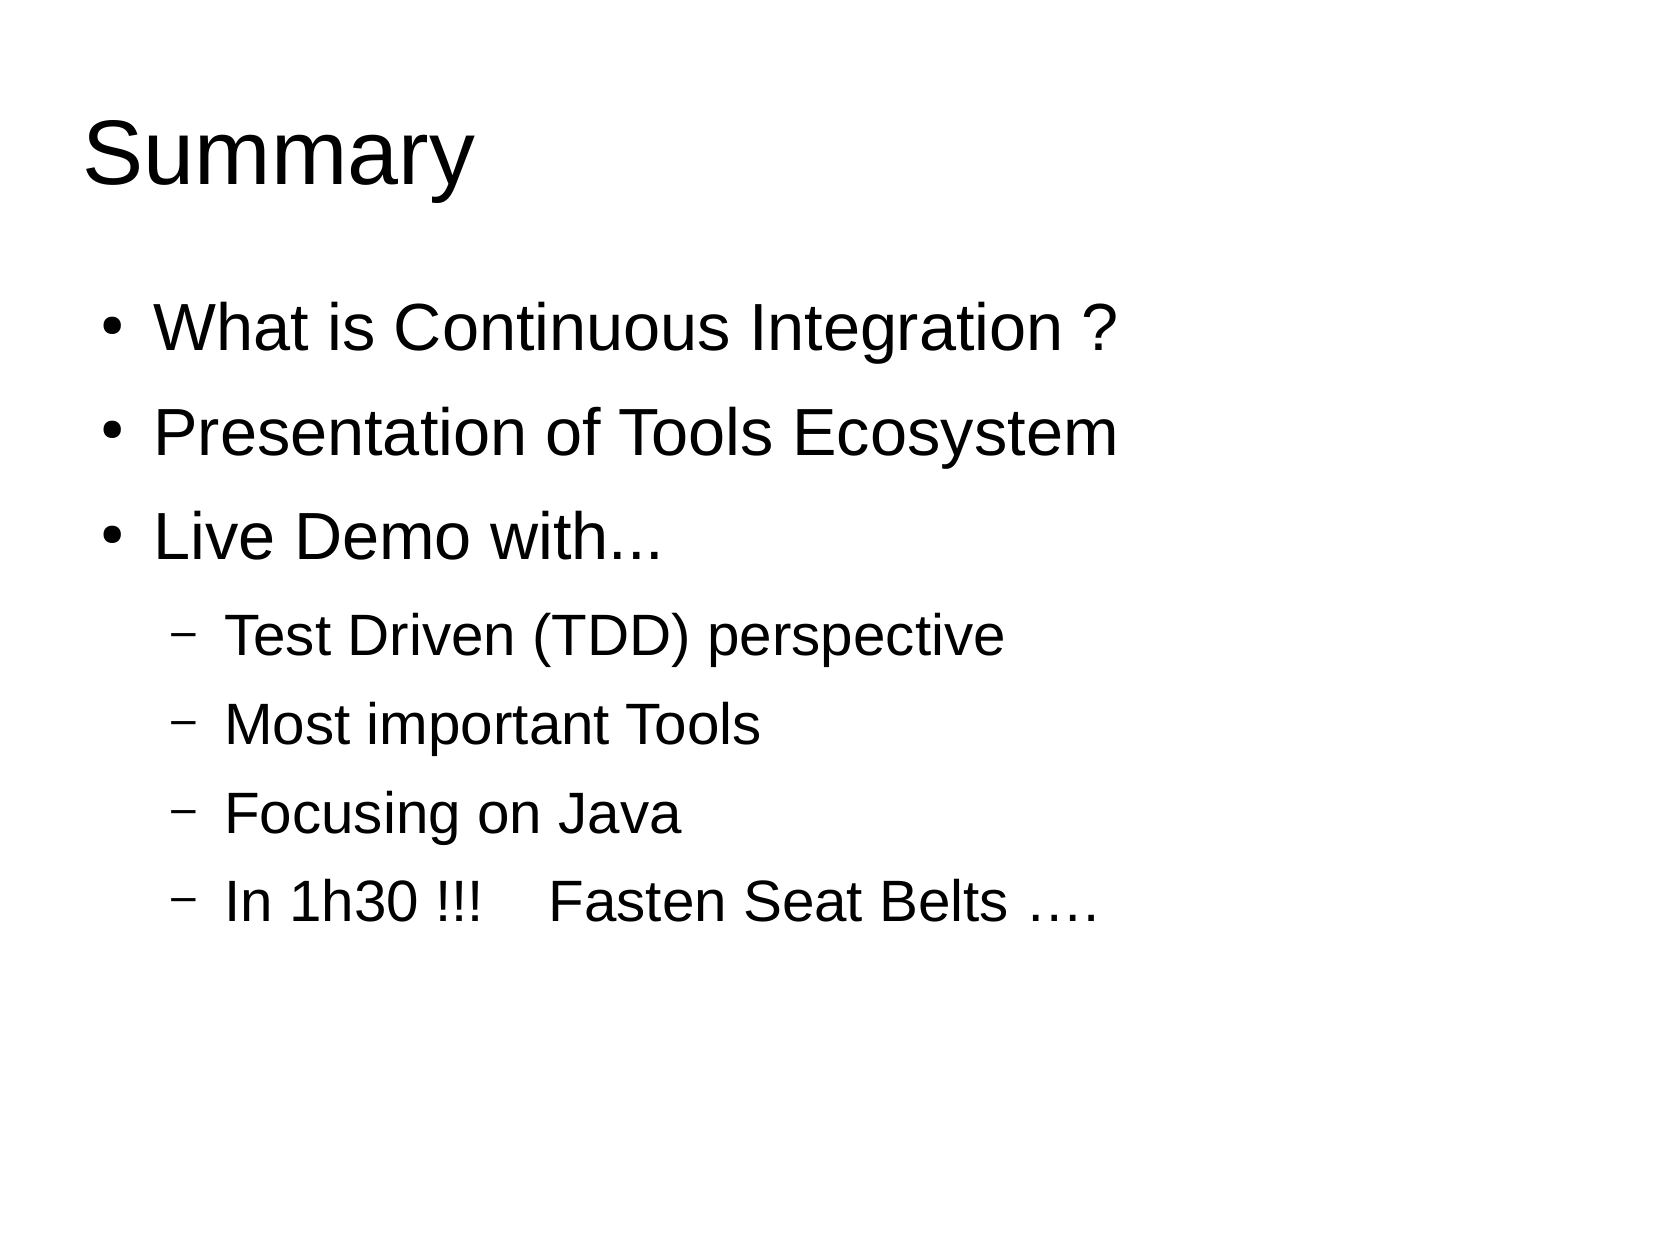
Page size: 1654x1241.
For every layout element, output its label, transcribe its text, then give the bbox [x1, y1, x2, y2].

title Summary [82, 49, 1571, 257]
list What is Continuous Integration ? Presentation of Tools Ecosystem Live Demo with... Test Driven (TDD) perspective Most important Tools Focusing on Java In 1h30 !!! Fasten Seat Belts …. [82, 290, 1538, 1010]
